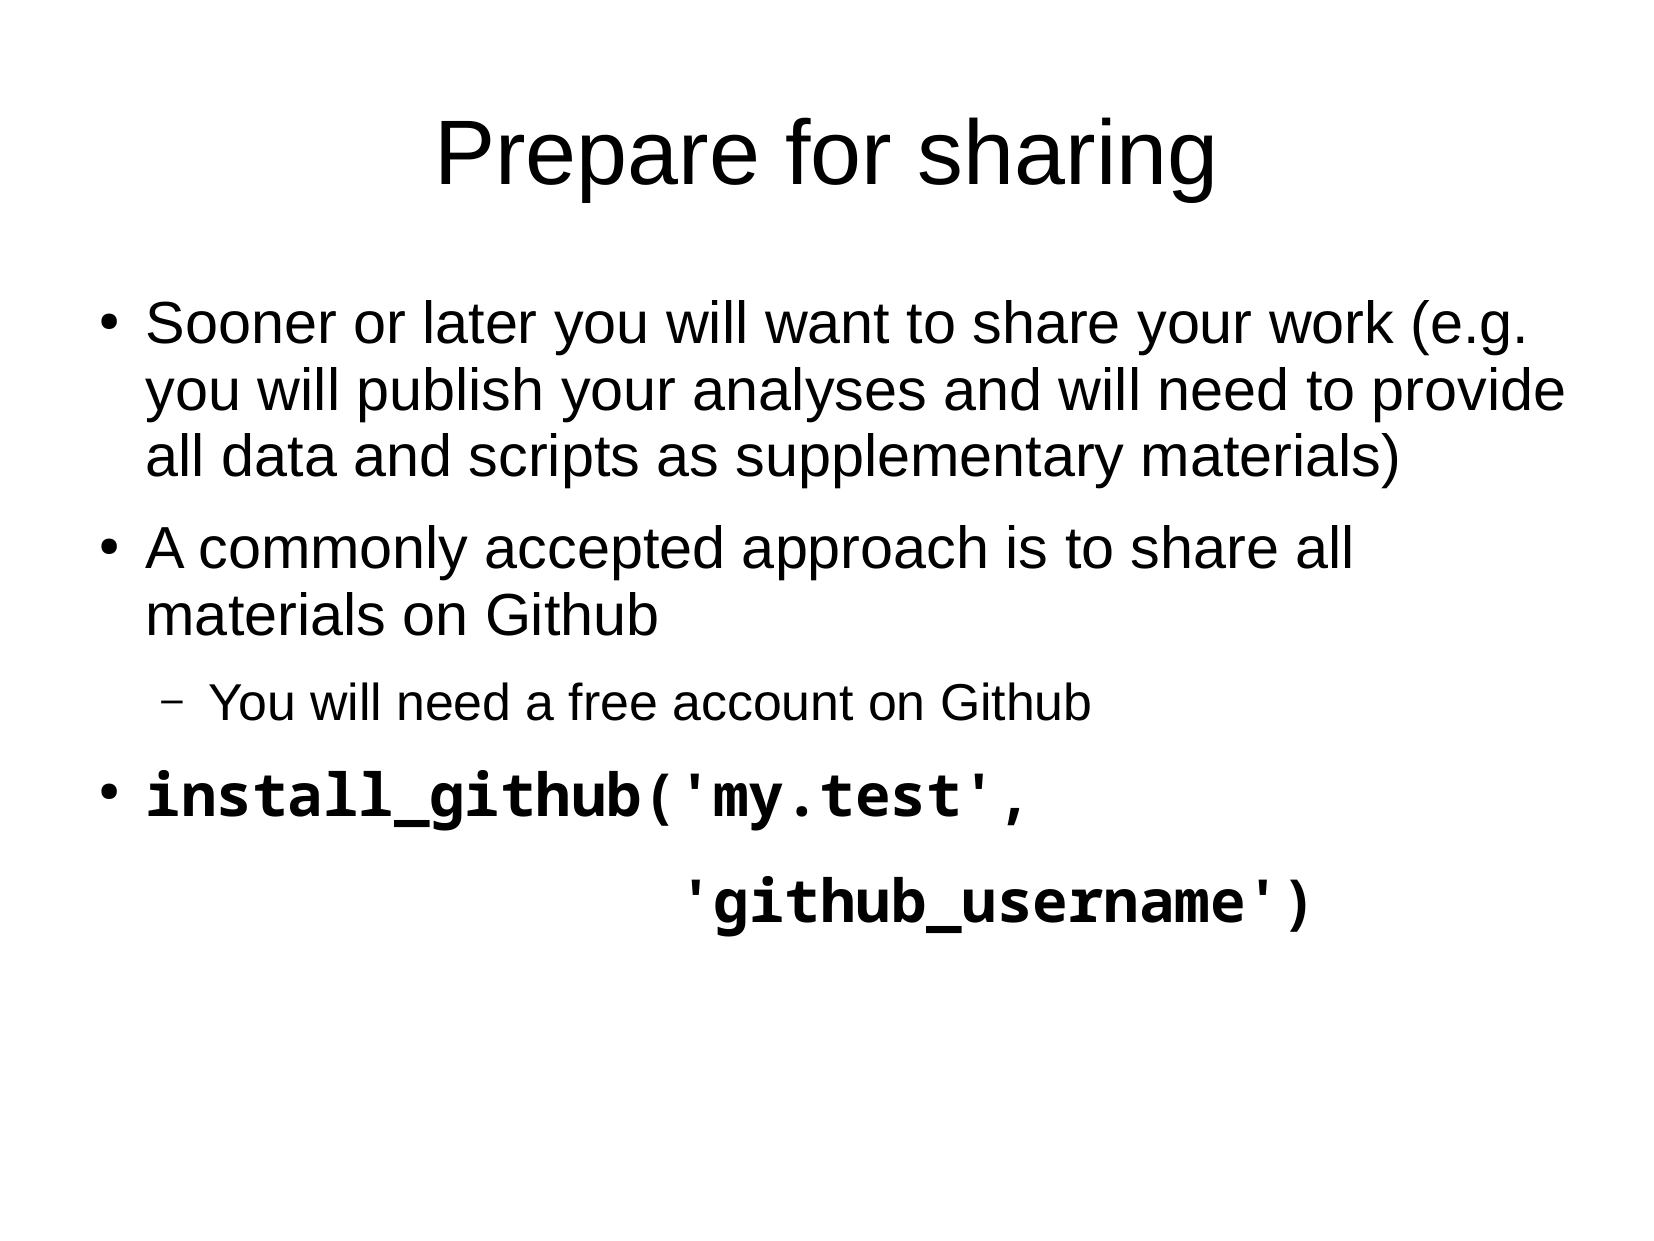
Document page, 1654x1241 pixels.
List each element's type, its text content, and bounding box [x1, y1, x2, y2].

list Sooner or later you will want to share your work (e.g. you will publish your analyses and will need to provide all data and scripts as supplementary materials) A commonly accepted approach is to share all materials on Github You will need a free account on Github install_github('my.test', 'github_username') [82, 290, 1571, 1010]
title Prepare for sharing [82, 49, 1571, 257]
